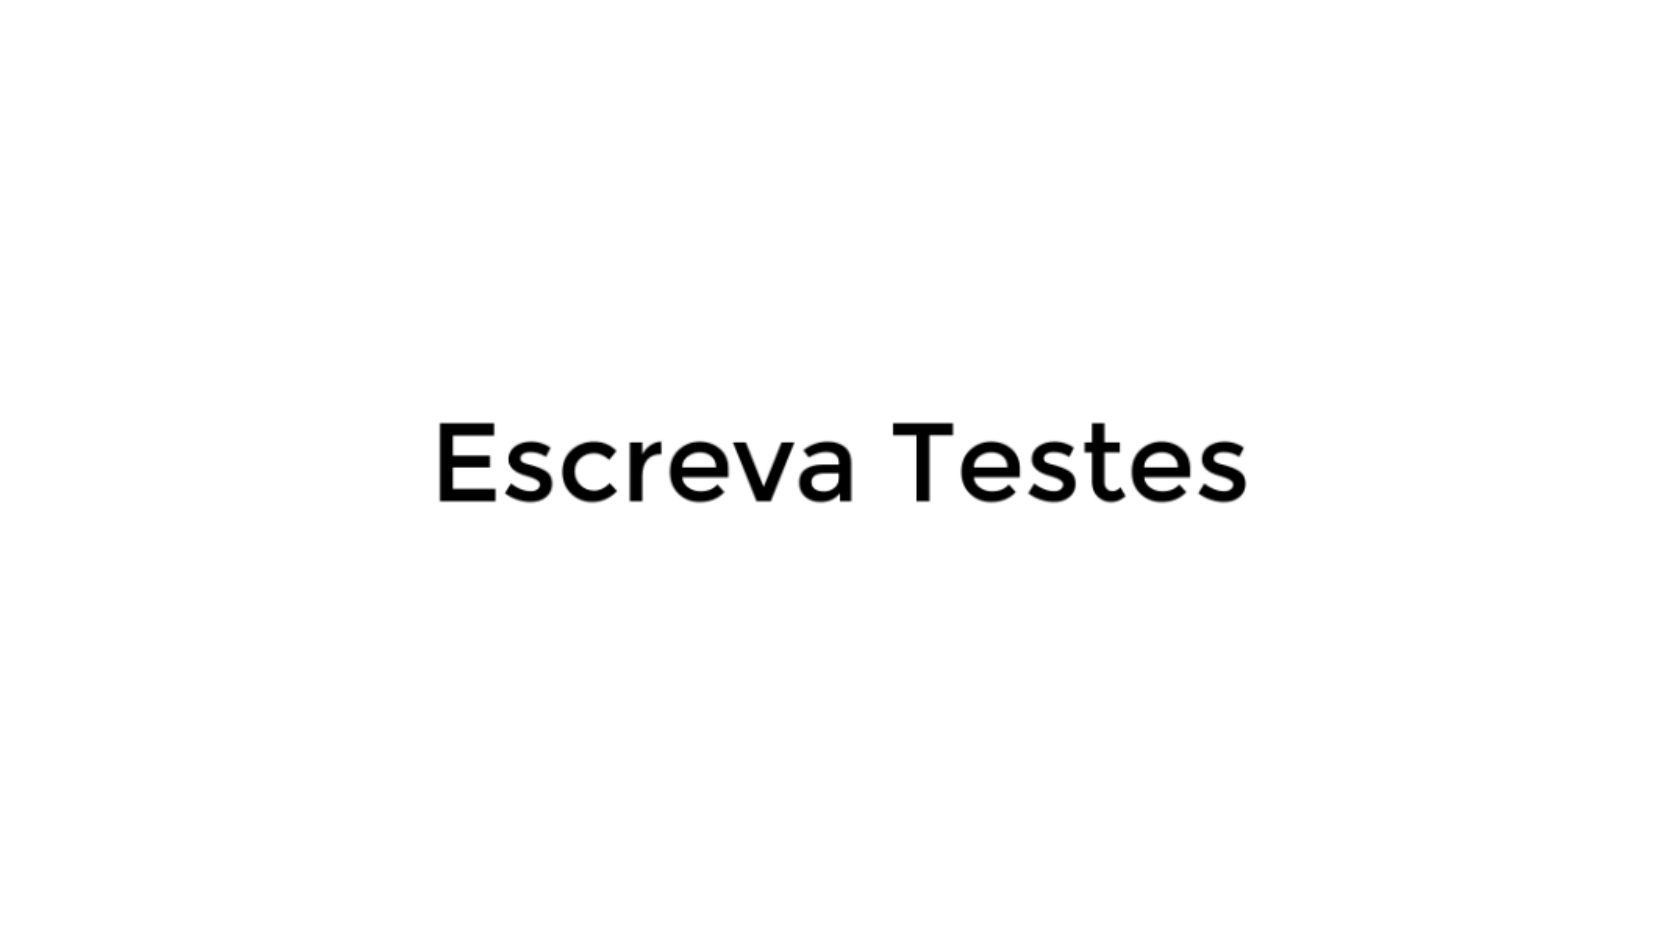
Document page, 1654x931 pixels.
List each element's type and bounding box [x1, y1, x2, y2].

picture [198, 49, 1459, 879]
